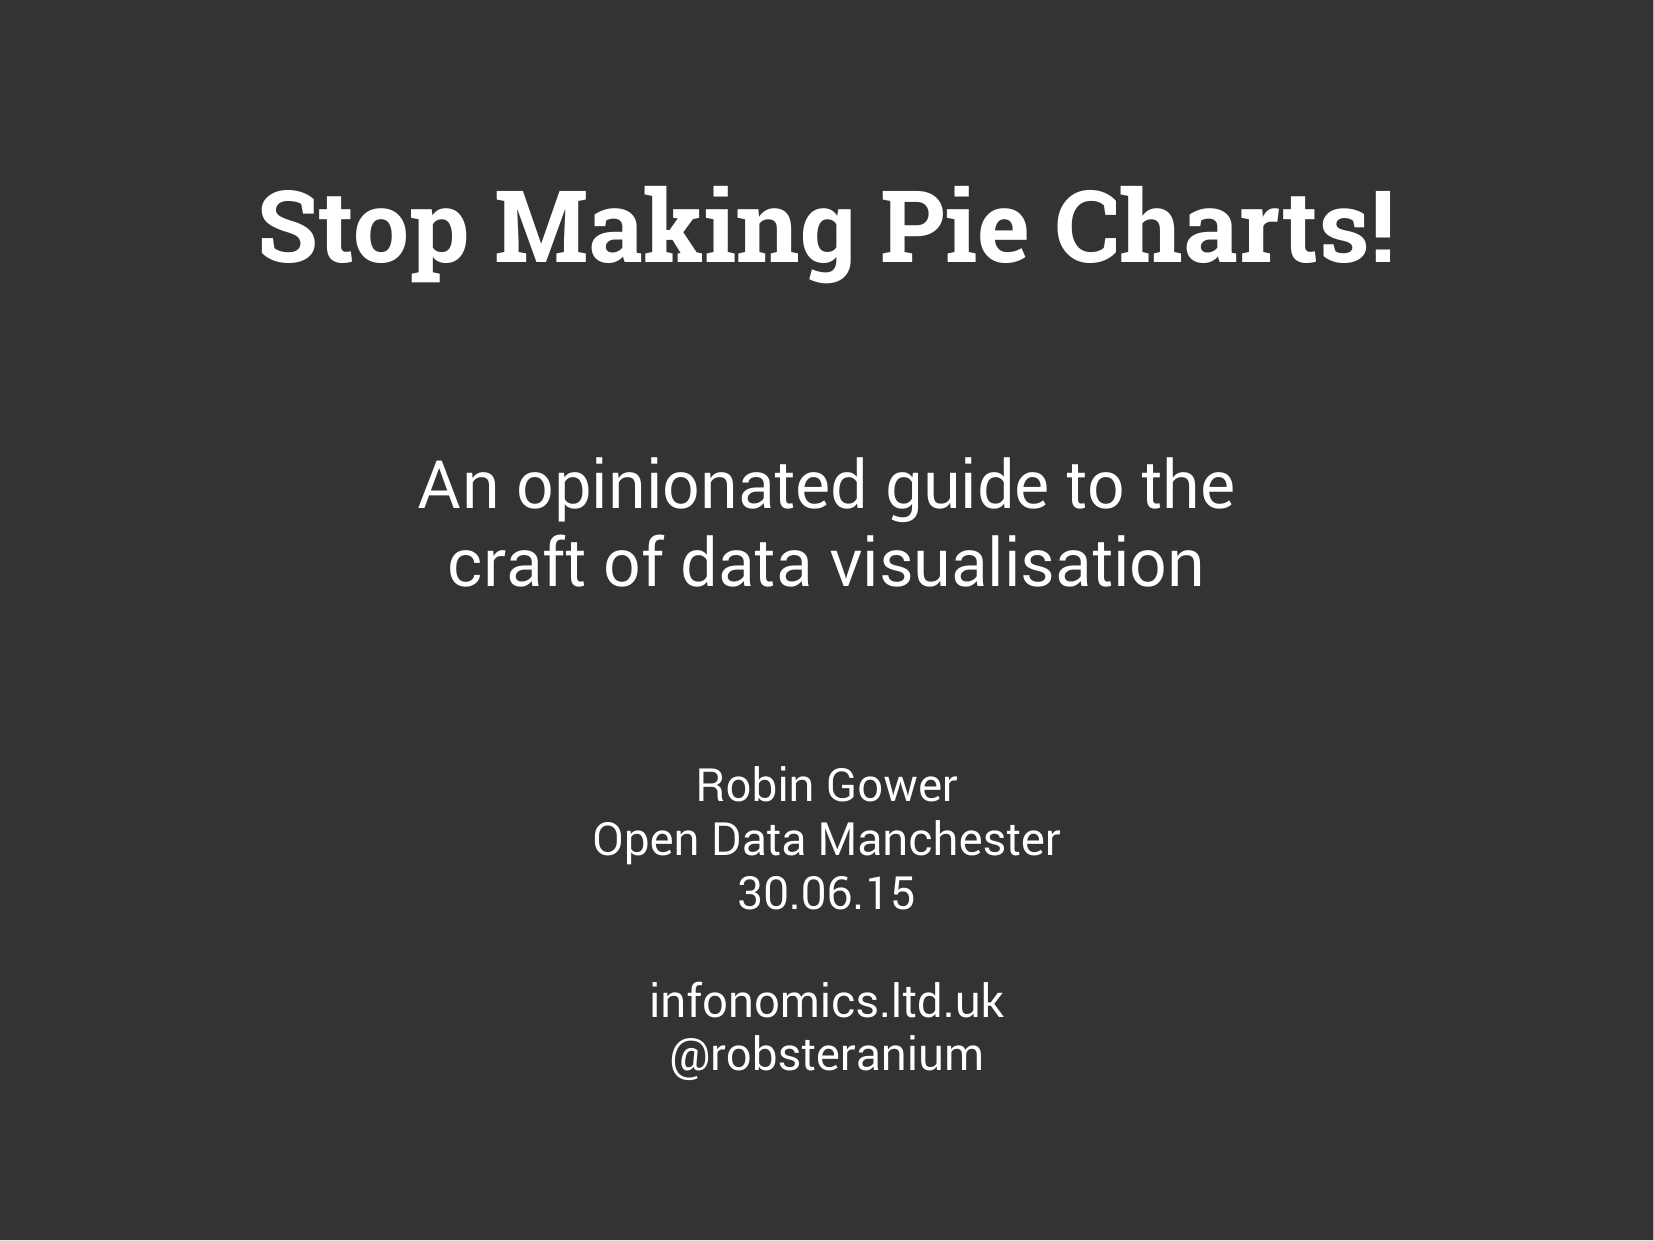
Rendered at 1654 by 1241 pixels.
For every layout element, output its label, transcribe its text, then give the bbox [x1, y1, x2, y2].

text_box Stop Making Pie Charts! An opinionated guide to the craft of data visualisation Robin Gower Open Data Manchester 30.06.15 infonomics.ltd.uk @robsteranium [0, 0, 1654, 1241]
